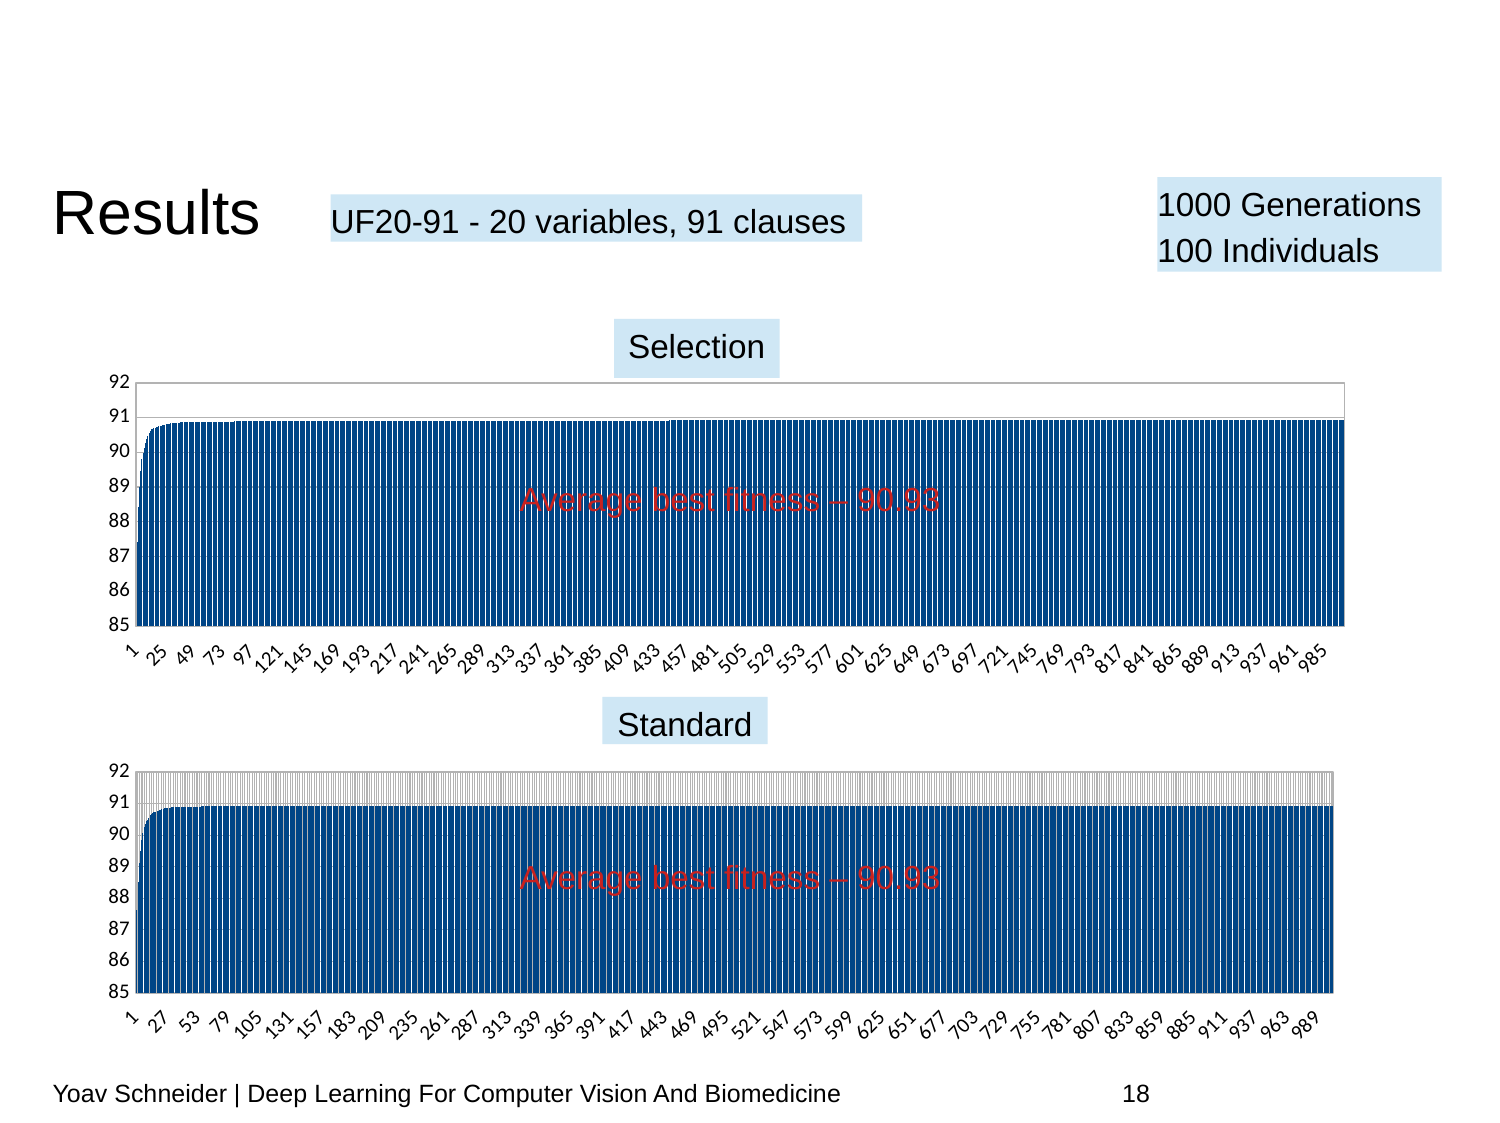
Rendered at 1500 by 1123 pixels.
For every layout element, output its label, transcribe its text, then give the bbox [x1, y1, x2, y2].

chart [82, 366, 1371, 686]
text_box [1122, 1062, 1459, 1123]
list 1000 Generations 100 Individuals [1157, 177, 1442, 272]
list Average best fitness – 90.93 [519, 850, 1040, 898]
title Results [52, 171, 1453, 242]
list Selection [614, 318, 780, 378]
list Standard [602, 696, 768, 745]
chart [82, 755, 1359, 1052]
list UF20-91 - 20 variables, 91 clauses [330, 194, 863, 242]
text_box Yoav Schneider | Deep Learning For Computer Vision And Biomedicine [52, 1062, 1116, 1123]
list Average best fitness – 90.93 [519, 472, 1040, 520]
